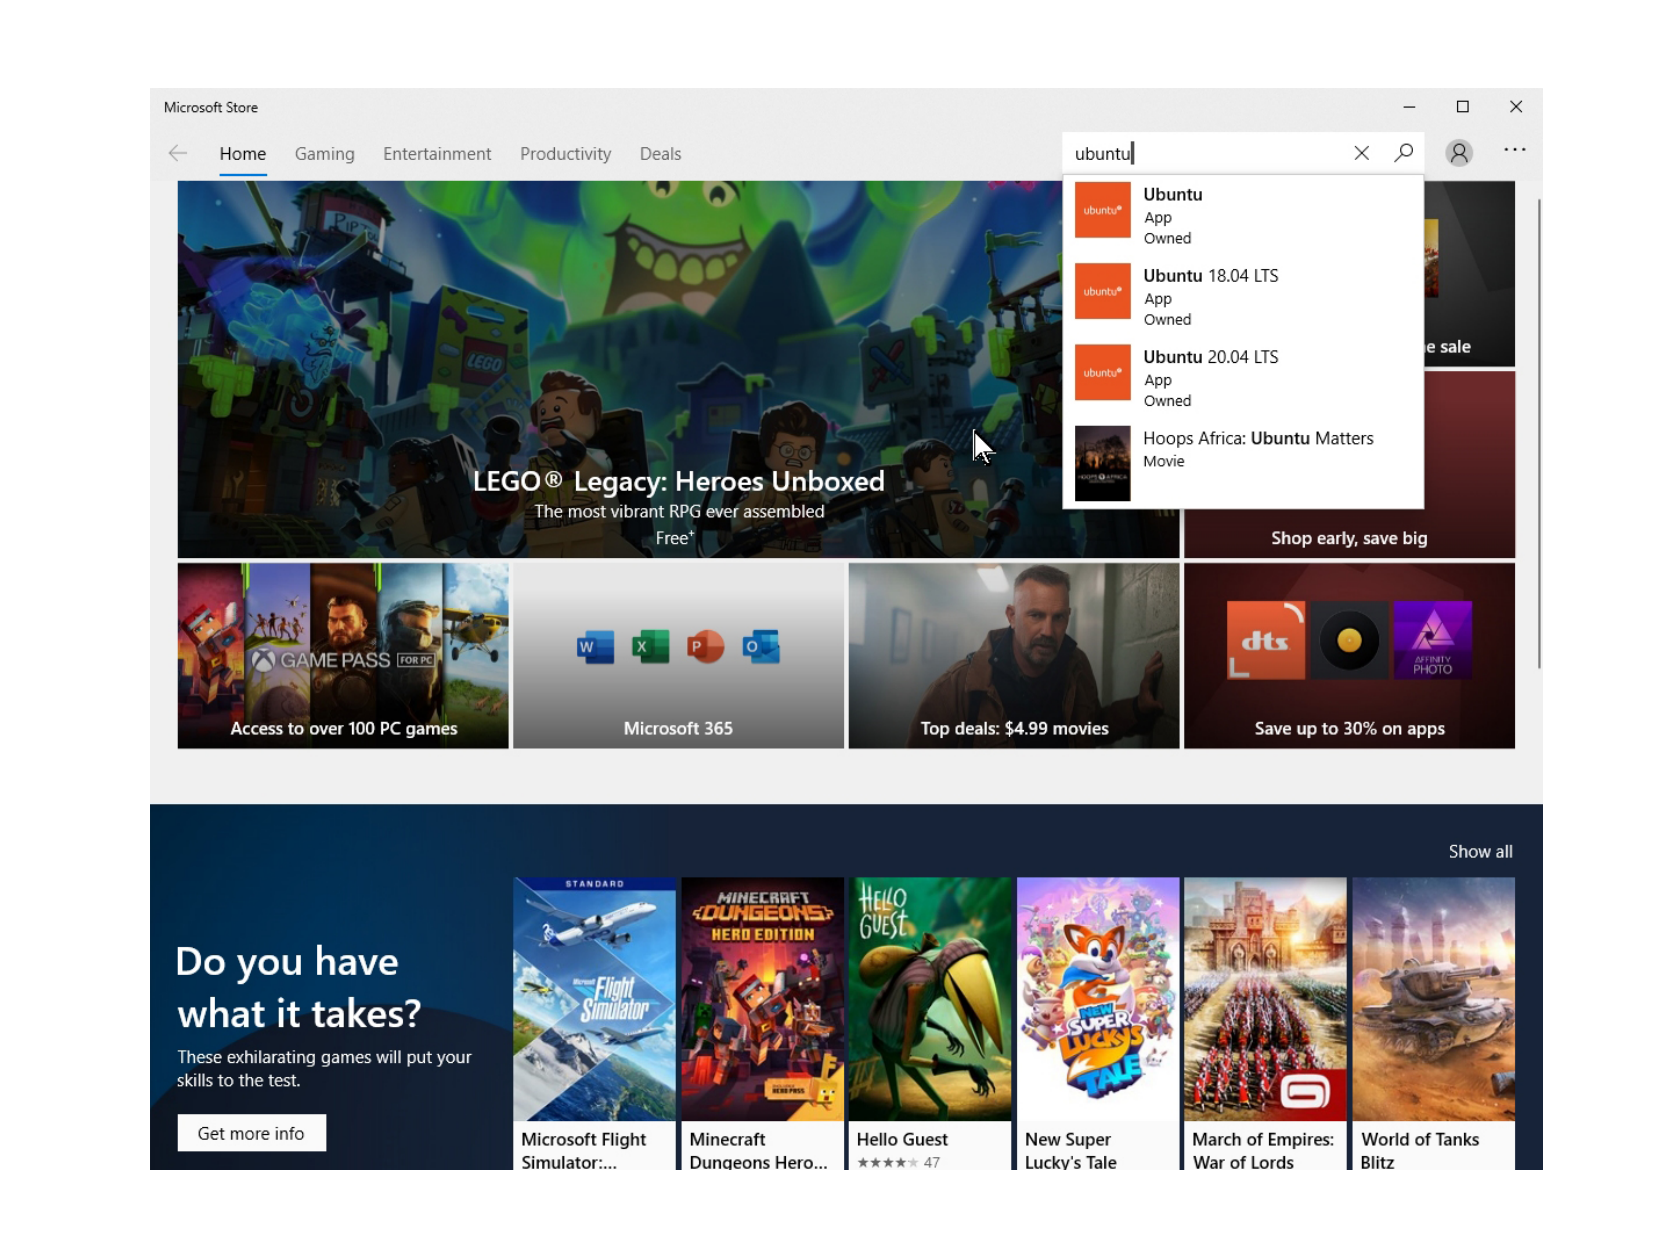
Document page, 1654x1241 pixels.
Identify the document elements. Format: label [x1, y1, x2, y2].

picture [150, 88, 1543, 1171]
